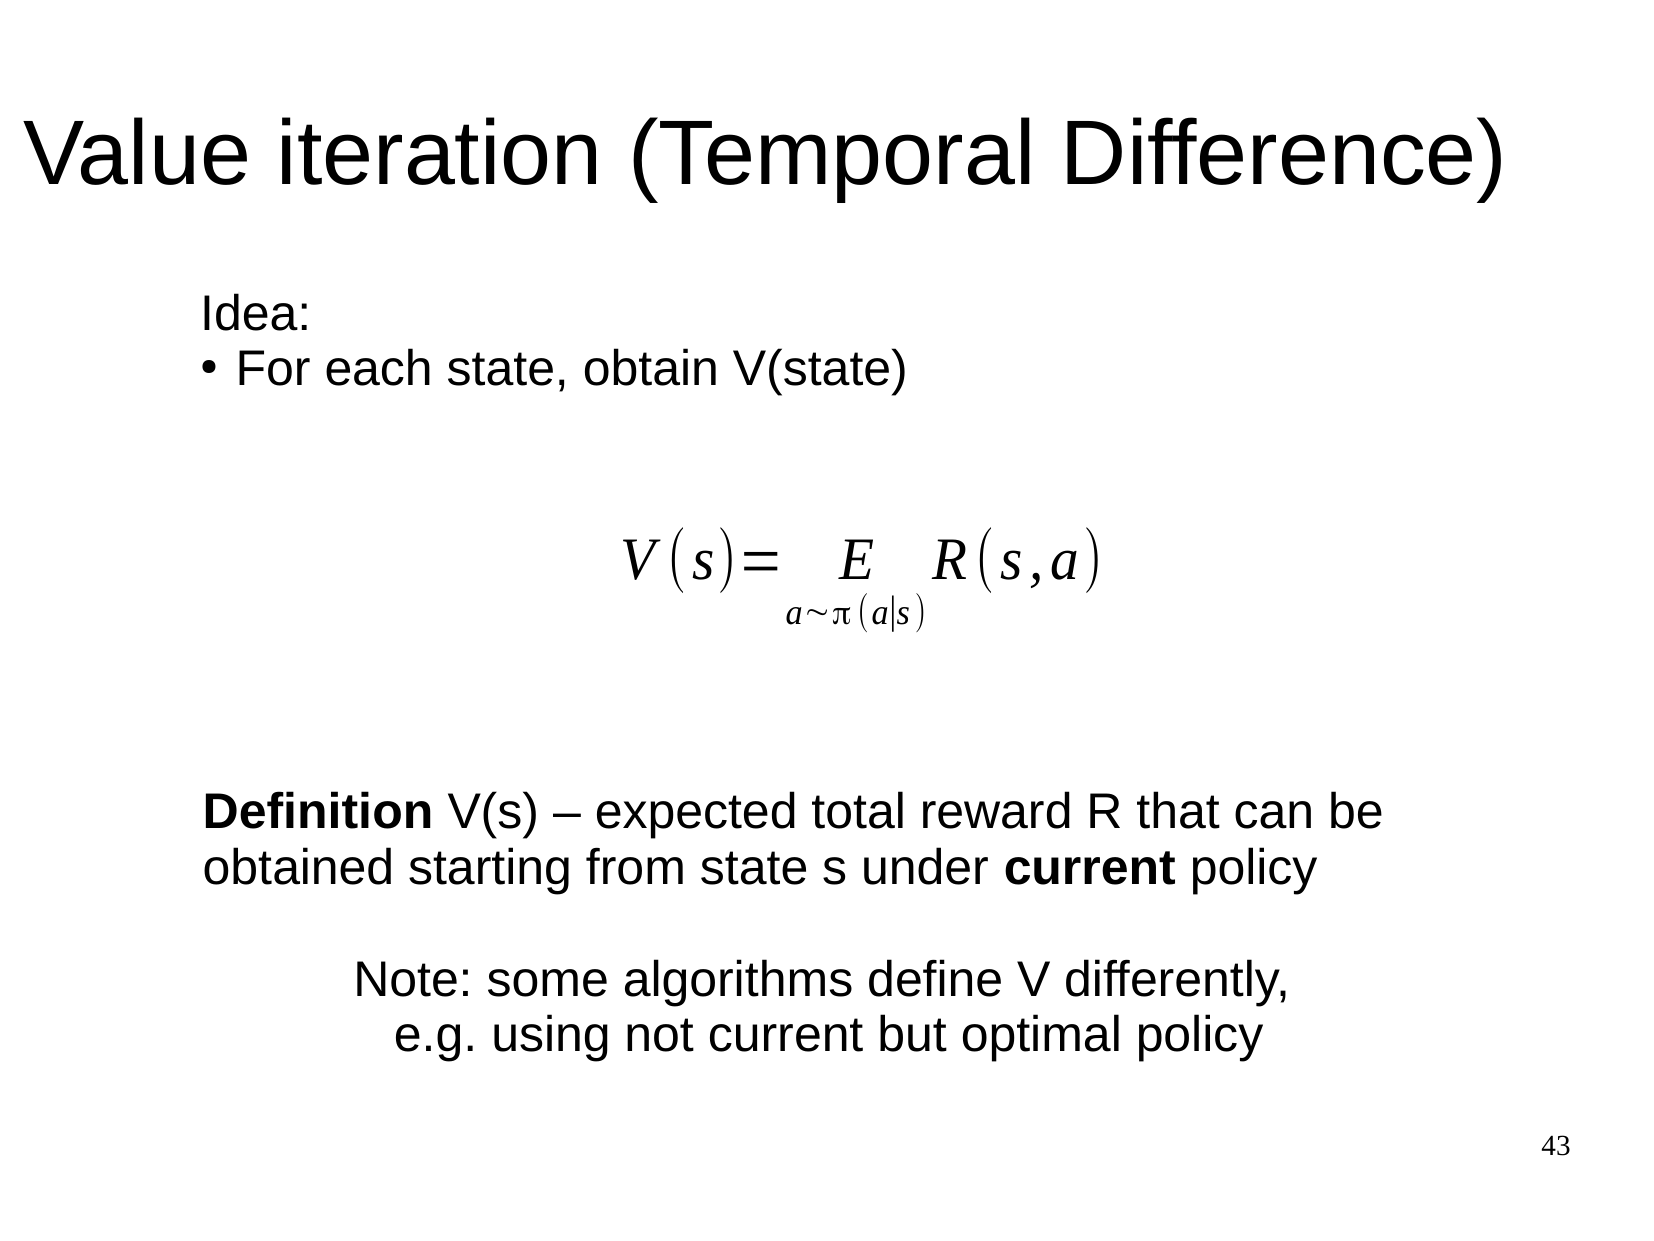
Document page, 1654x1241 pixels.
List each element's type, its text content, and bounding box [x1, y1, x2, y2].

title Value iteration (Temporal Difference) [23, 49, 1512, 257]
text_box Idea: For each state, obtain V(state) [150, 277, 1231, 571]
text_box Definition V(s) – expected total reward R that can be obtained starting from state s under current policy Note: some algorithms define V differently, e.g. using not current but optimal policy [117, 776, 1471, 1073]
chart [606, 523, 1117, 636]
